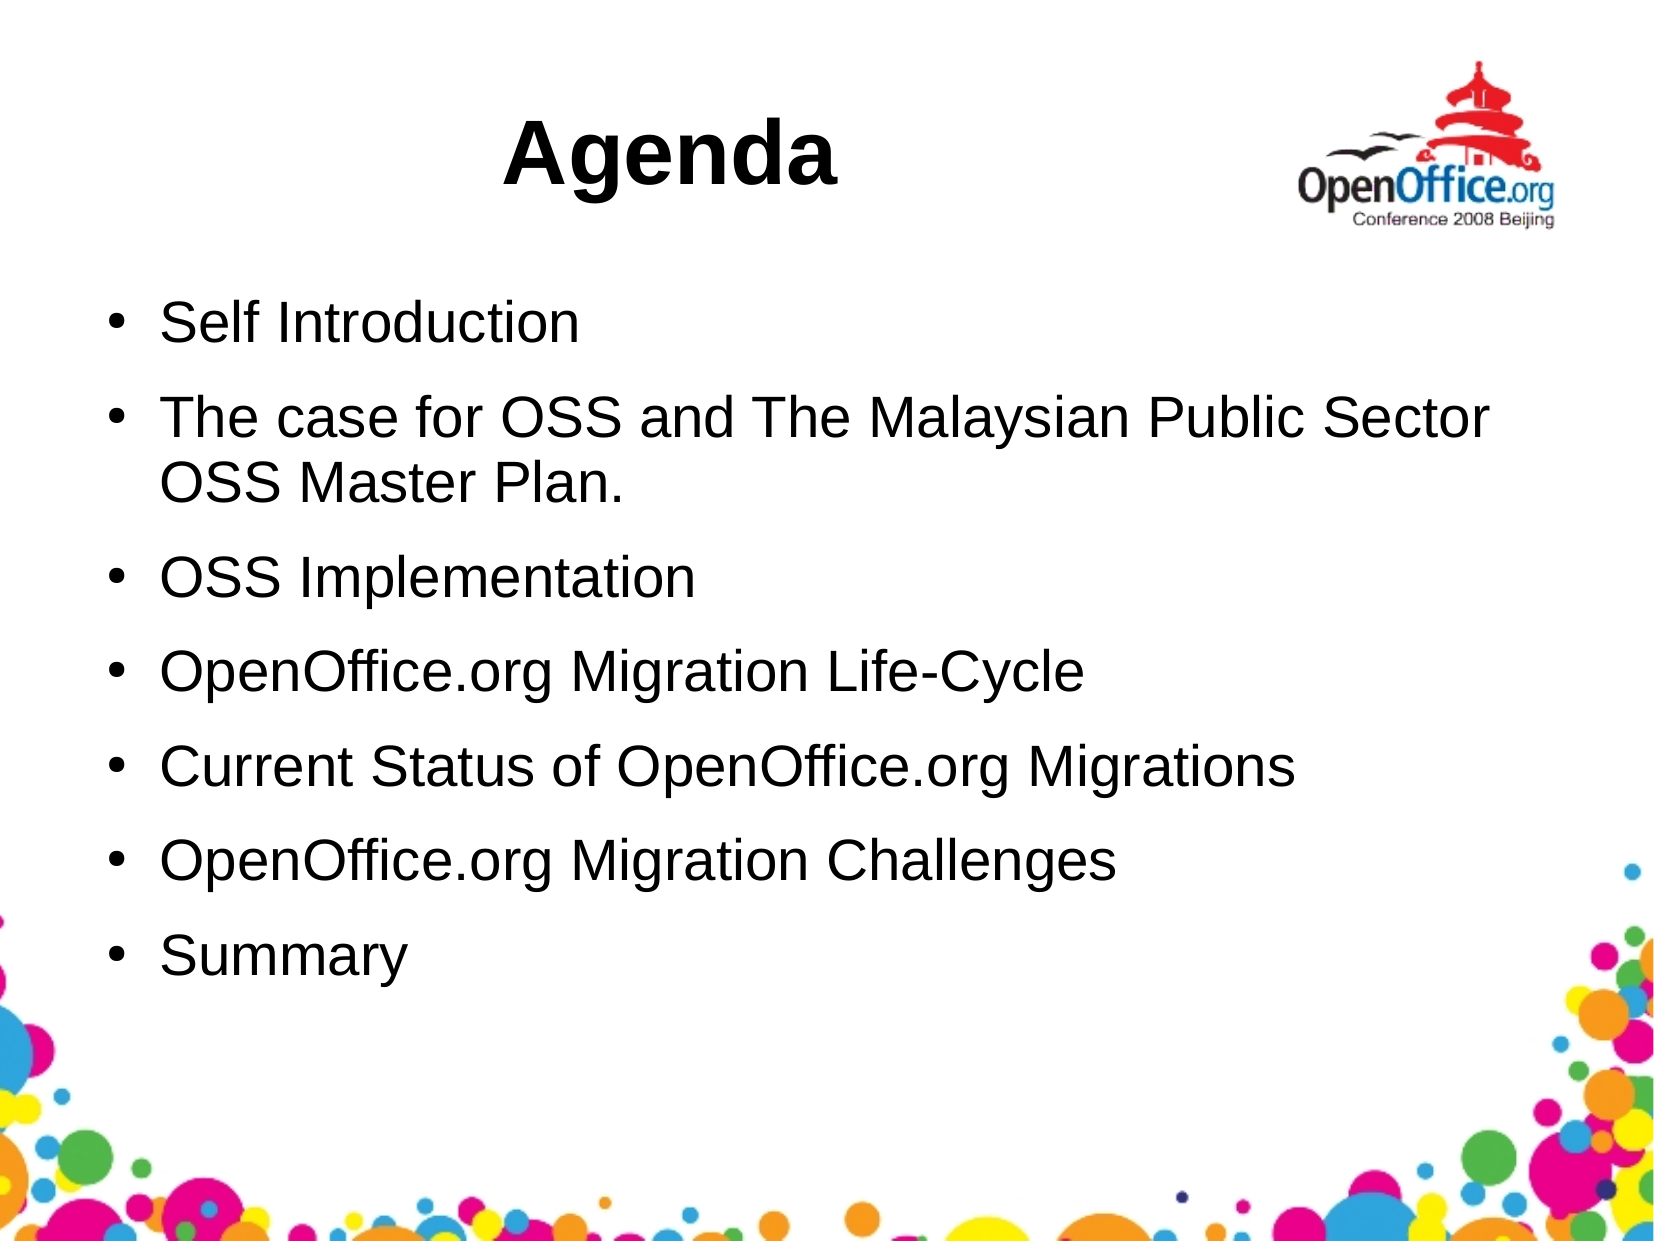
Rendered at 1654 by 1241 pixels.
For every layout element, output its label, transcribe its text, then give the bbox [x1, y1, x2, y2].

picture [0, 810, 1654, 1241]
picture [1285, 51, 1569, 250]
title Agenda [82, 49, 1258, 257]
list Self Introduction The case for OSS and The Malaysian Public Sector OSS Master Plan. OSS Implementation OpenOffice.org Migration Life-Cycle Current Status of OpenOffice.org Migrations OpenOffice.org Migration Challenges Summary [88, 290, 1577, 1109]
